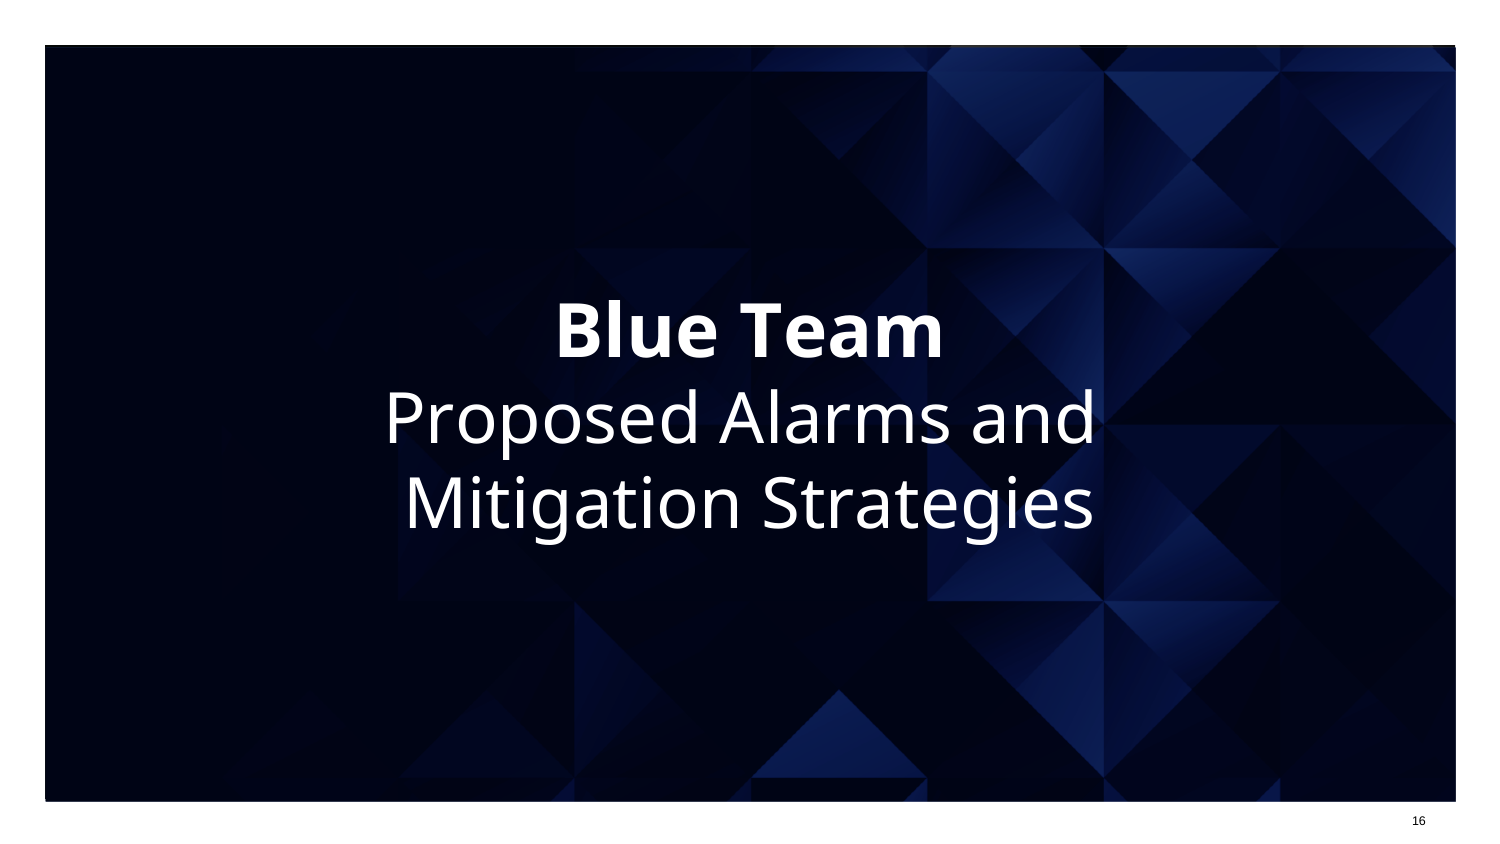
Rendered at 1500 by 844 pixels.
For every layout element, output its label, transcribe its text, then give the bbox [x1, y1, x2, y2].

title Blue Team Proposed Alarms and Mitigation Strategies [45, 267, 1456, 600]
picture [45, 600, 1456, 802]
text_box ‹#› [1412, 813, 1456, 831]
picture [45, 47, 1456, 267]
